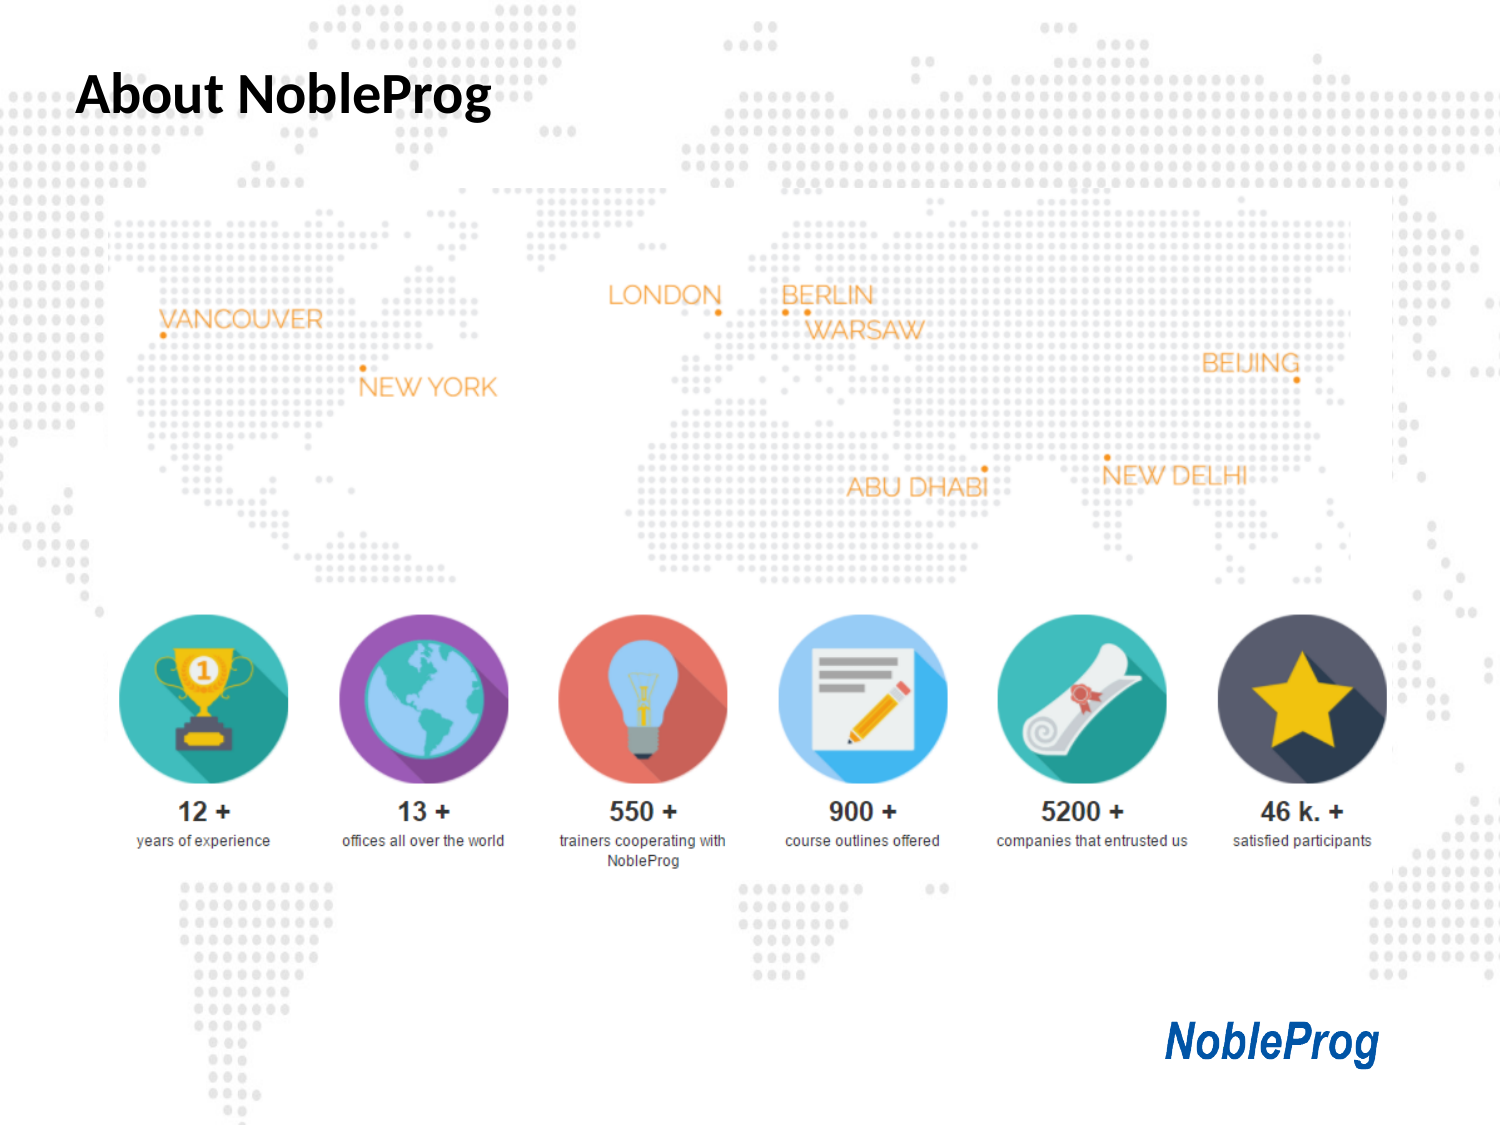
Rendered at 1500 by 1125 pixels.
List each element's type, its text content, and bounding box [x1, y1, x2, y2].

text_box About NobleProg [75, 55, 1425, 181]
picture [0, 0, 1500, 1125]
